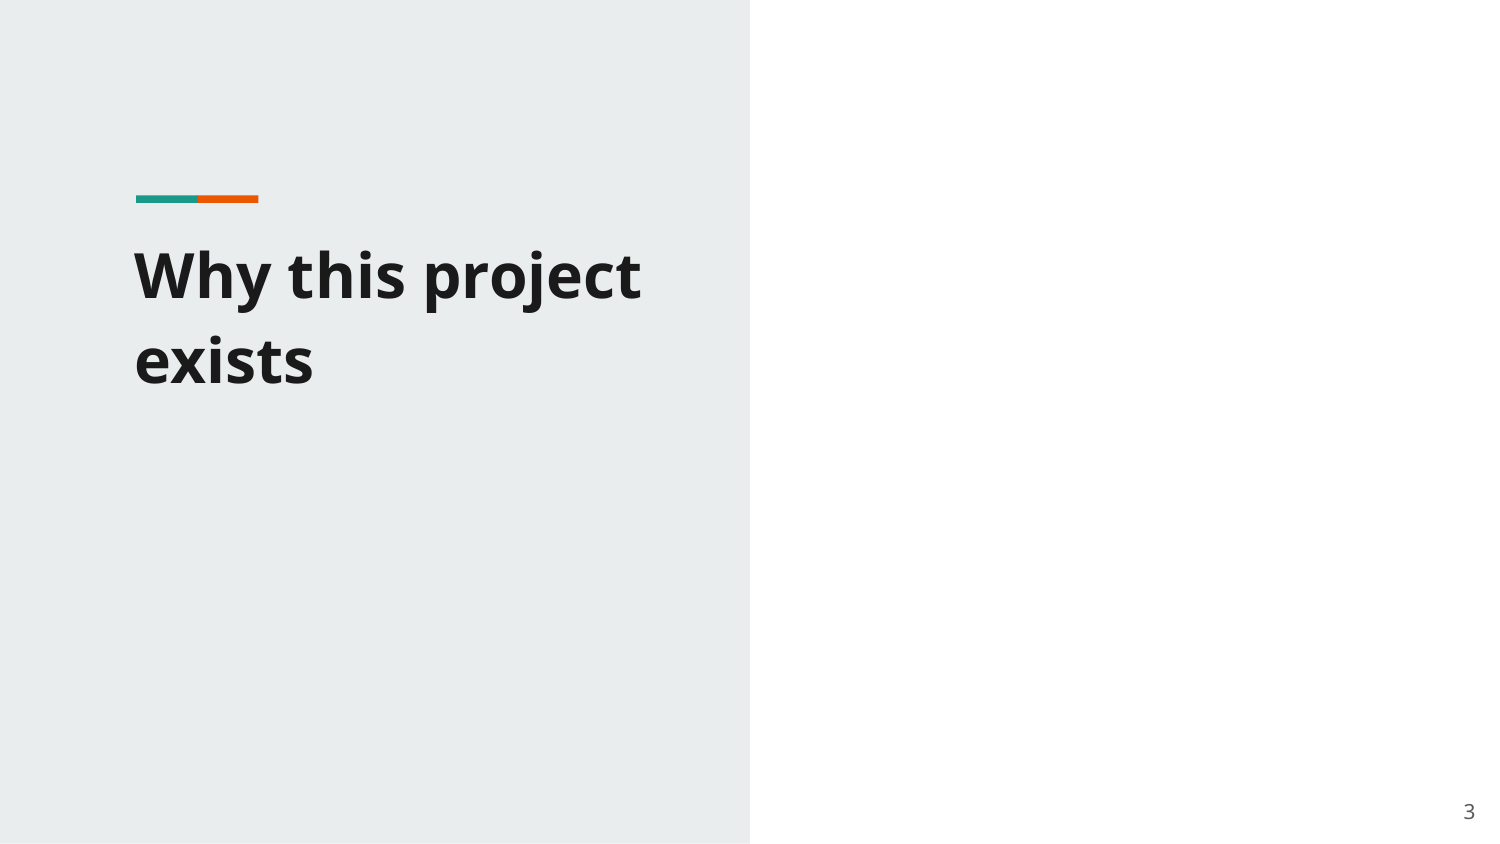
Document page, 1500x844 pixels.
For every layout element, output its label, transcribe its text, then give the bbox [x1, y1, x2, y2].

title Why this project exists [119, 216, 662, 494]
slide_number <number> [1400, 779, 1491, 844]
